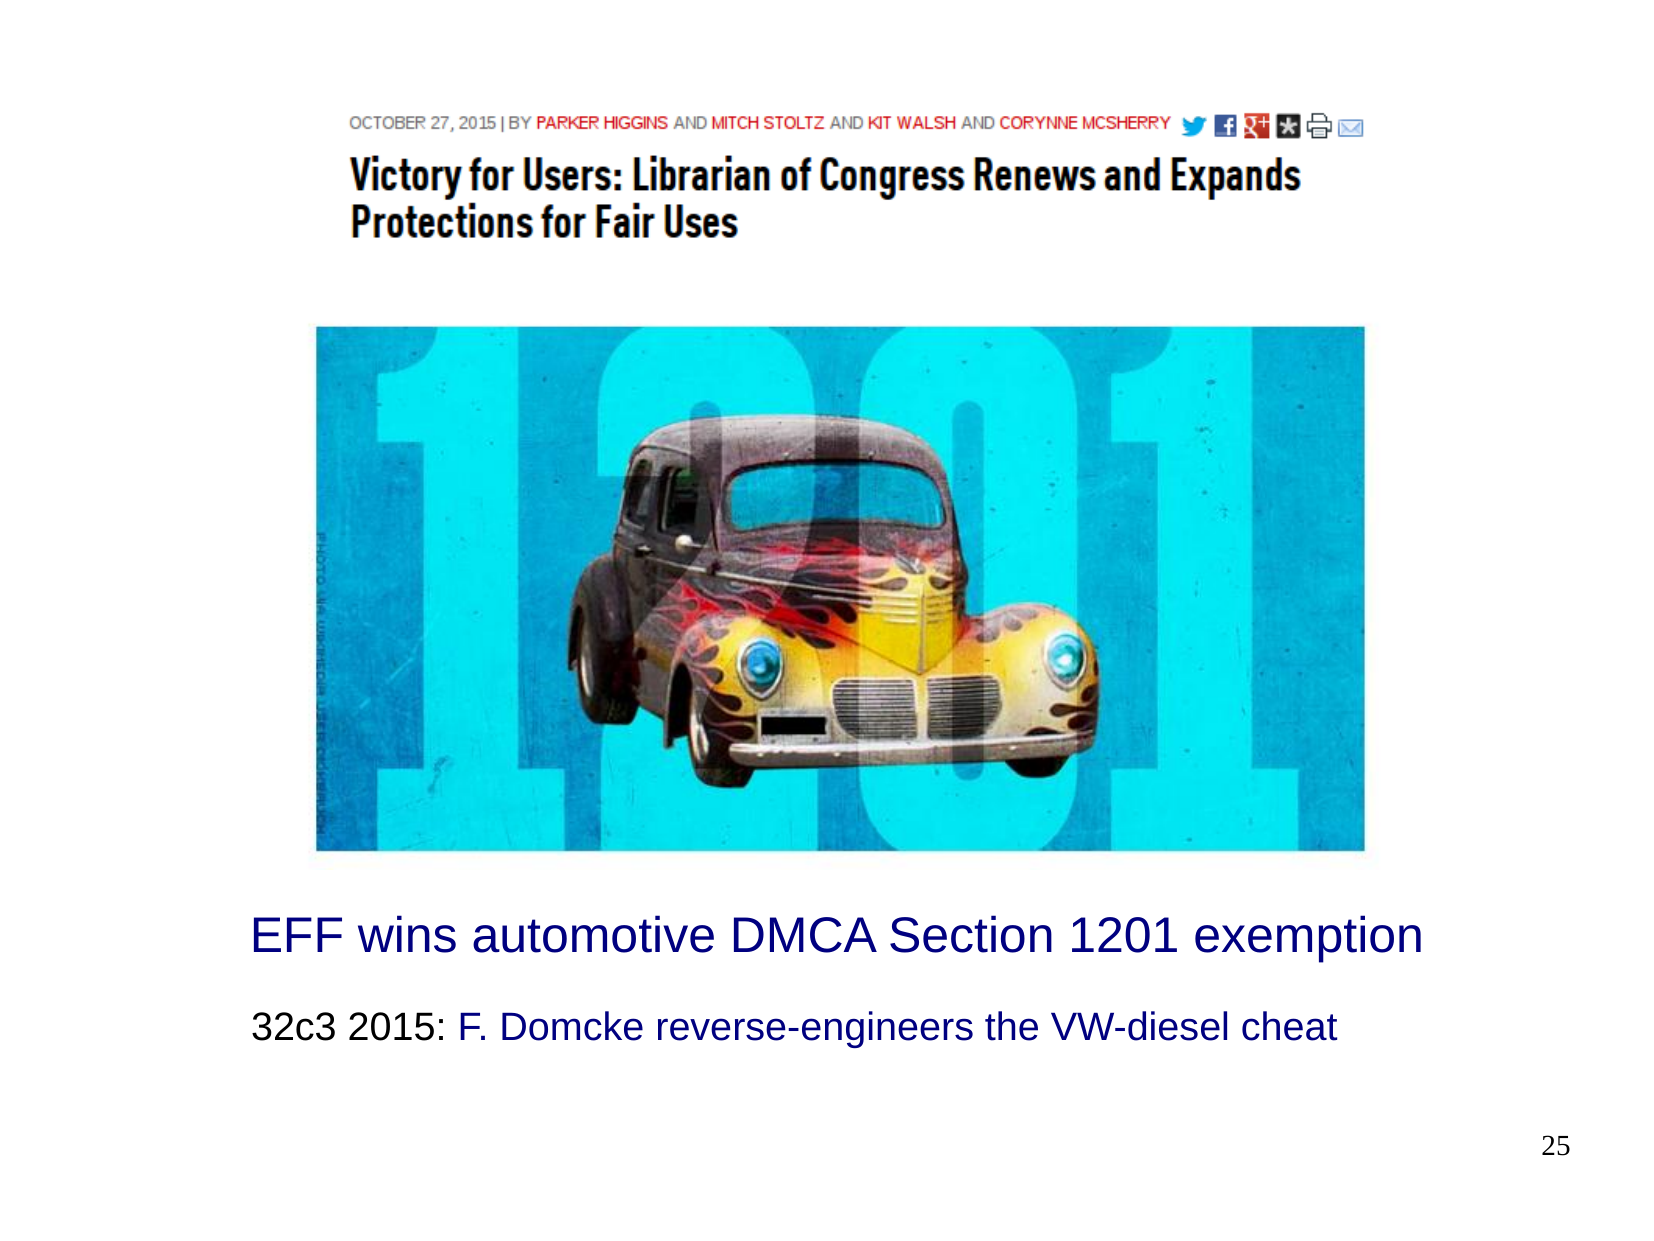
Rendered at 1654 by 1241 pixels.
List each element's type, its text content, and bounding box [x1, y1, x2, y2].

text_box 32c3 2015: F. Domcke reverse-engineers the VW-diesel cheat [195, 1005, 1542, 1076]
picture [255, 104, 1415, 263]
text_box EFF wins automotive DMCA Section 1201 exemption [235, 900, 1441, 971]
picture [259, 299, 1396, 871]
